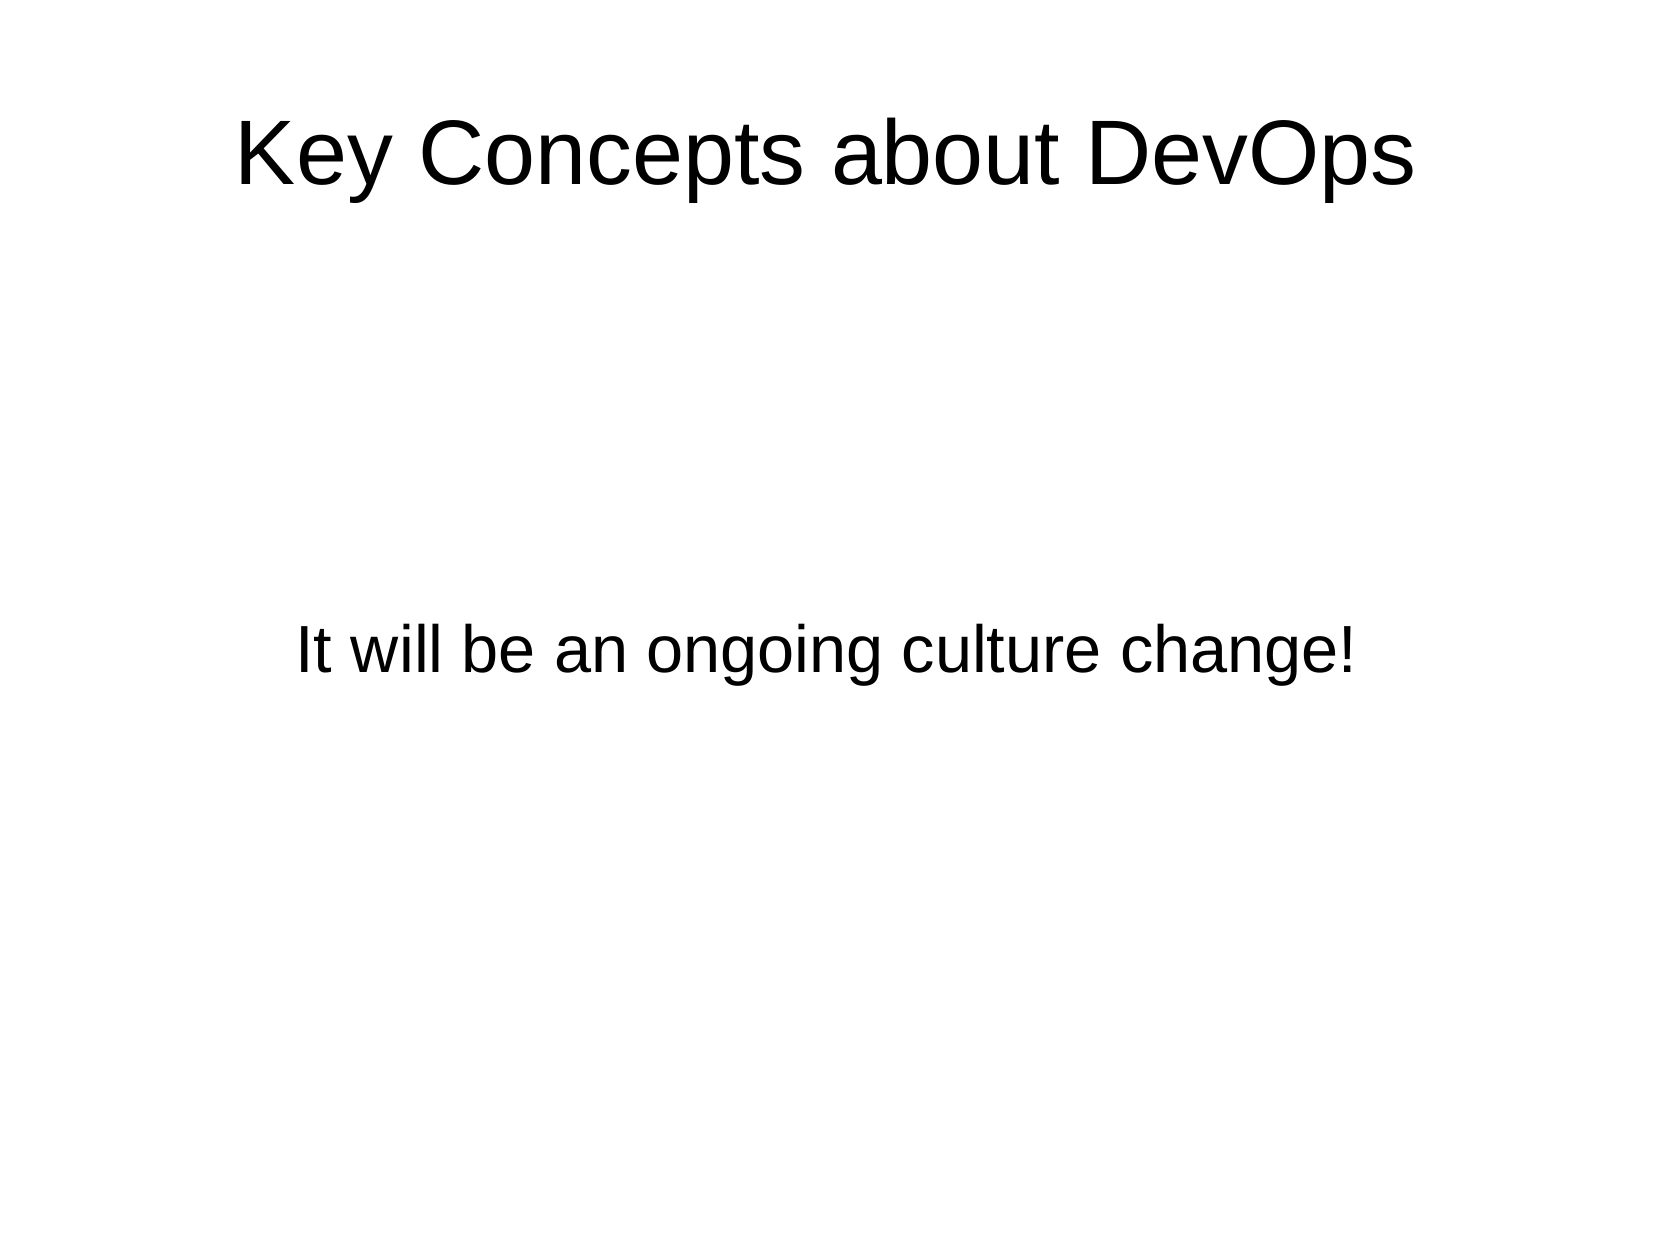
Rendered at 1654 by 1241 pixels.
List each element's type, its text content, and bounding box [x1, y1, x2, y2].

subtitle It will be an ongoing culture change! [82, 290, 1571, 1010]
title Key Concepts about DevOps [82, 49, 1571, 257]
